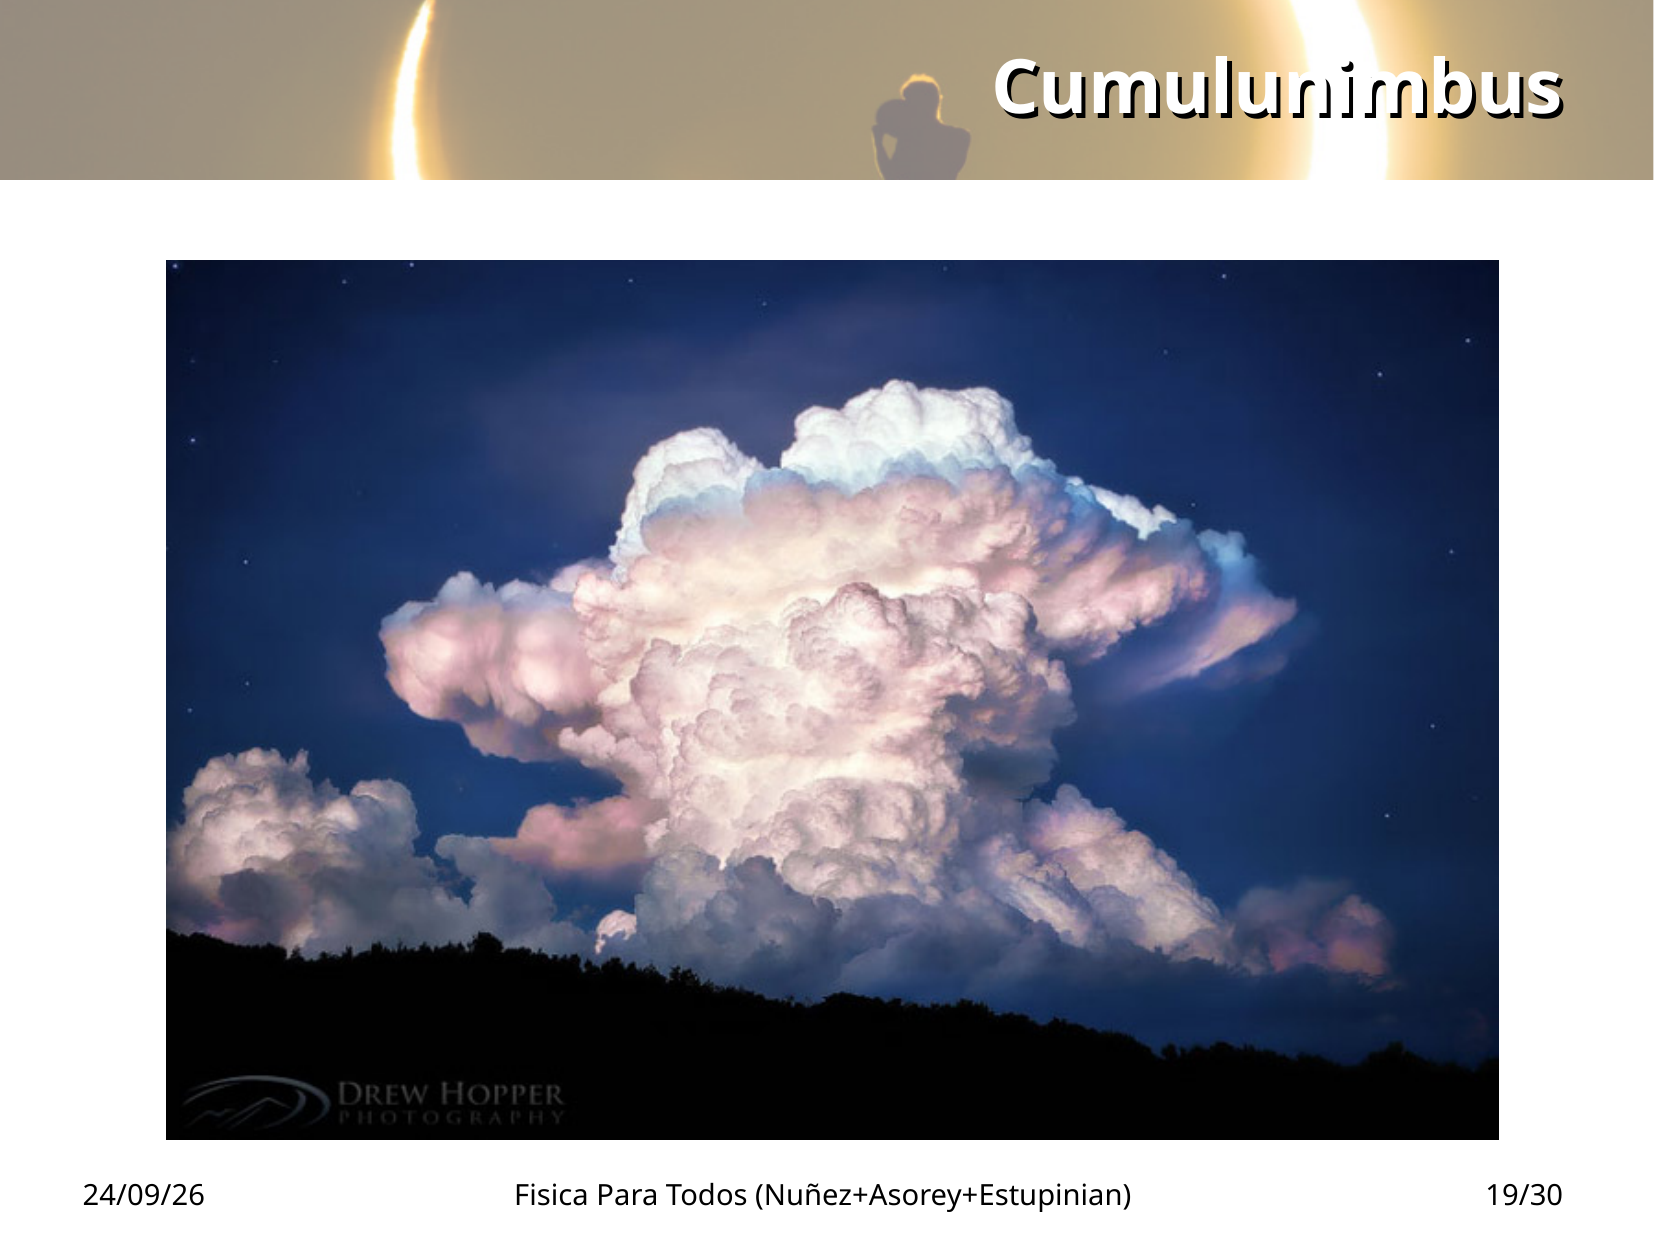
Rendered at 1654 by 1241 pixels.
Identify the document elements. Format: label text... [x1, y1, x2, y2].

picture [0, 0, 1654, 180]
title Cumulunimbus [75, 19, 1564, 151]
picture [166, 260, 1499, 1141]
